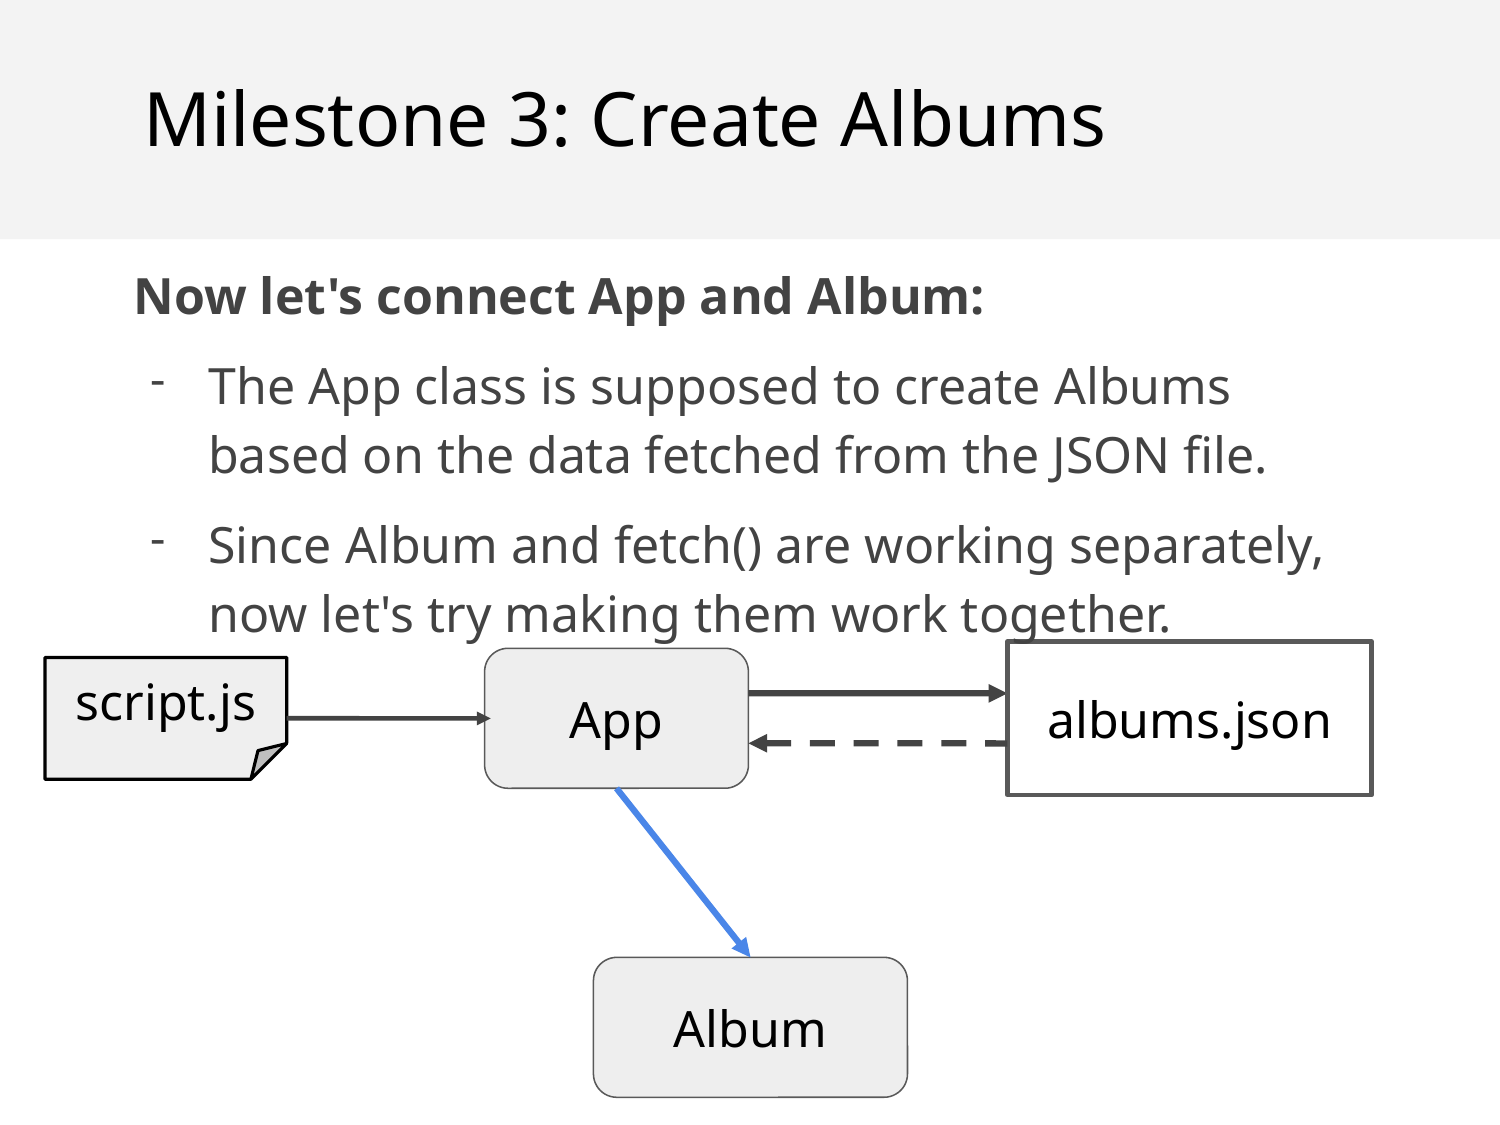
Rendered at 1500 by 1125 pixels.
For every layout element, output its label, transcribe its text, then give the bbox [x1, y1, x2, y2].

list Now let's connect App and Album: The App class is supposed to create Albums based on the data fetched from the JSON file. Since Album and fetch() are working separately, now let's try making them work together. [118, 240, 1372, 660]
text_box Album [593, 957, 908, 1098]
text_box script.js [45, 657, 287, 780]
title Milestone 3: Create Albums [128, 56, 1372, 183]
text_box App [484, 660, 749, 789]
text_box albums.json [1007, 660, 1372, 795]
